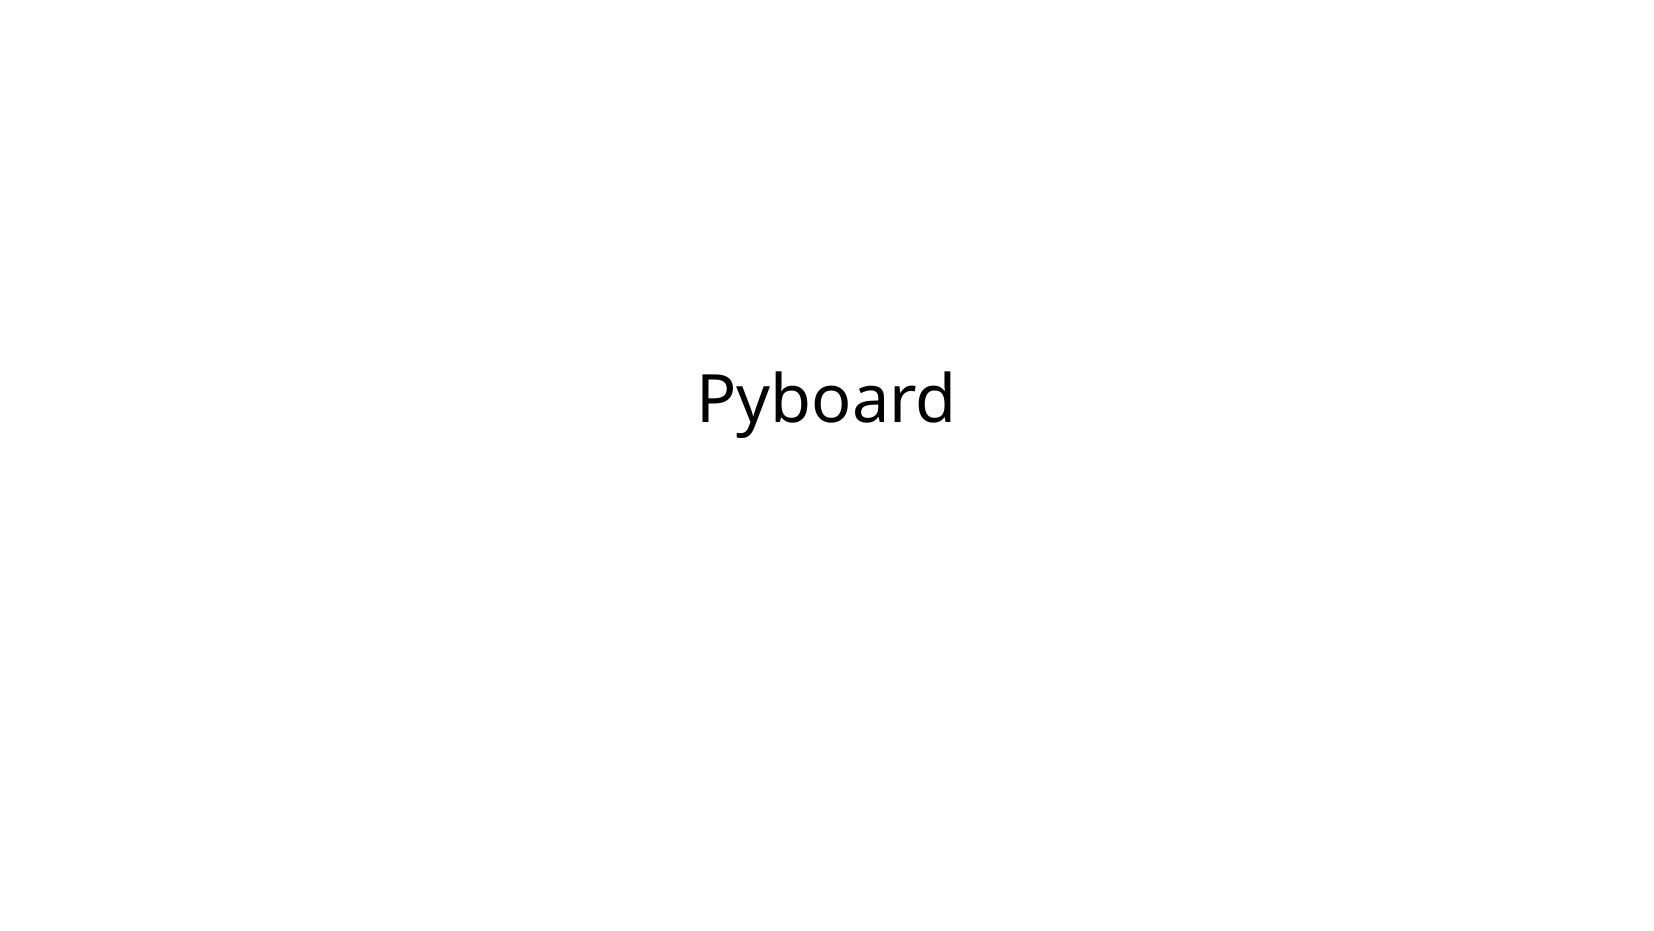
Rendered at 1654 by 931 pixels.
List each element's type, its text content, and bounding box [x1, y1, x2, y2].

text_box Pyboard [82, 37, 1571, 758]
